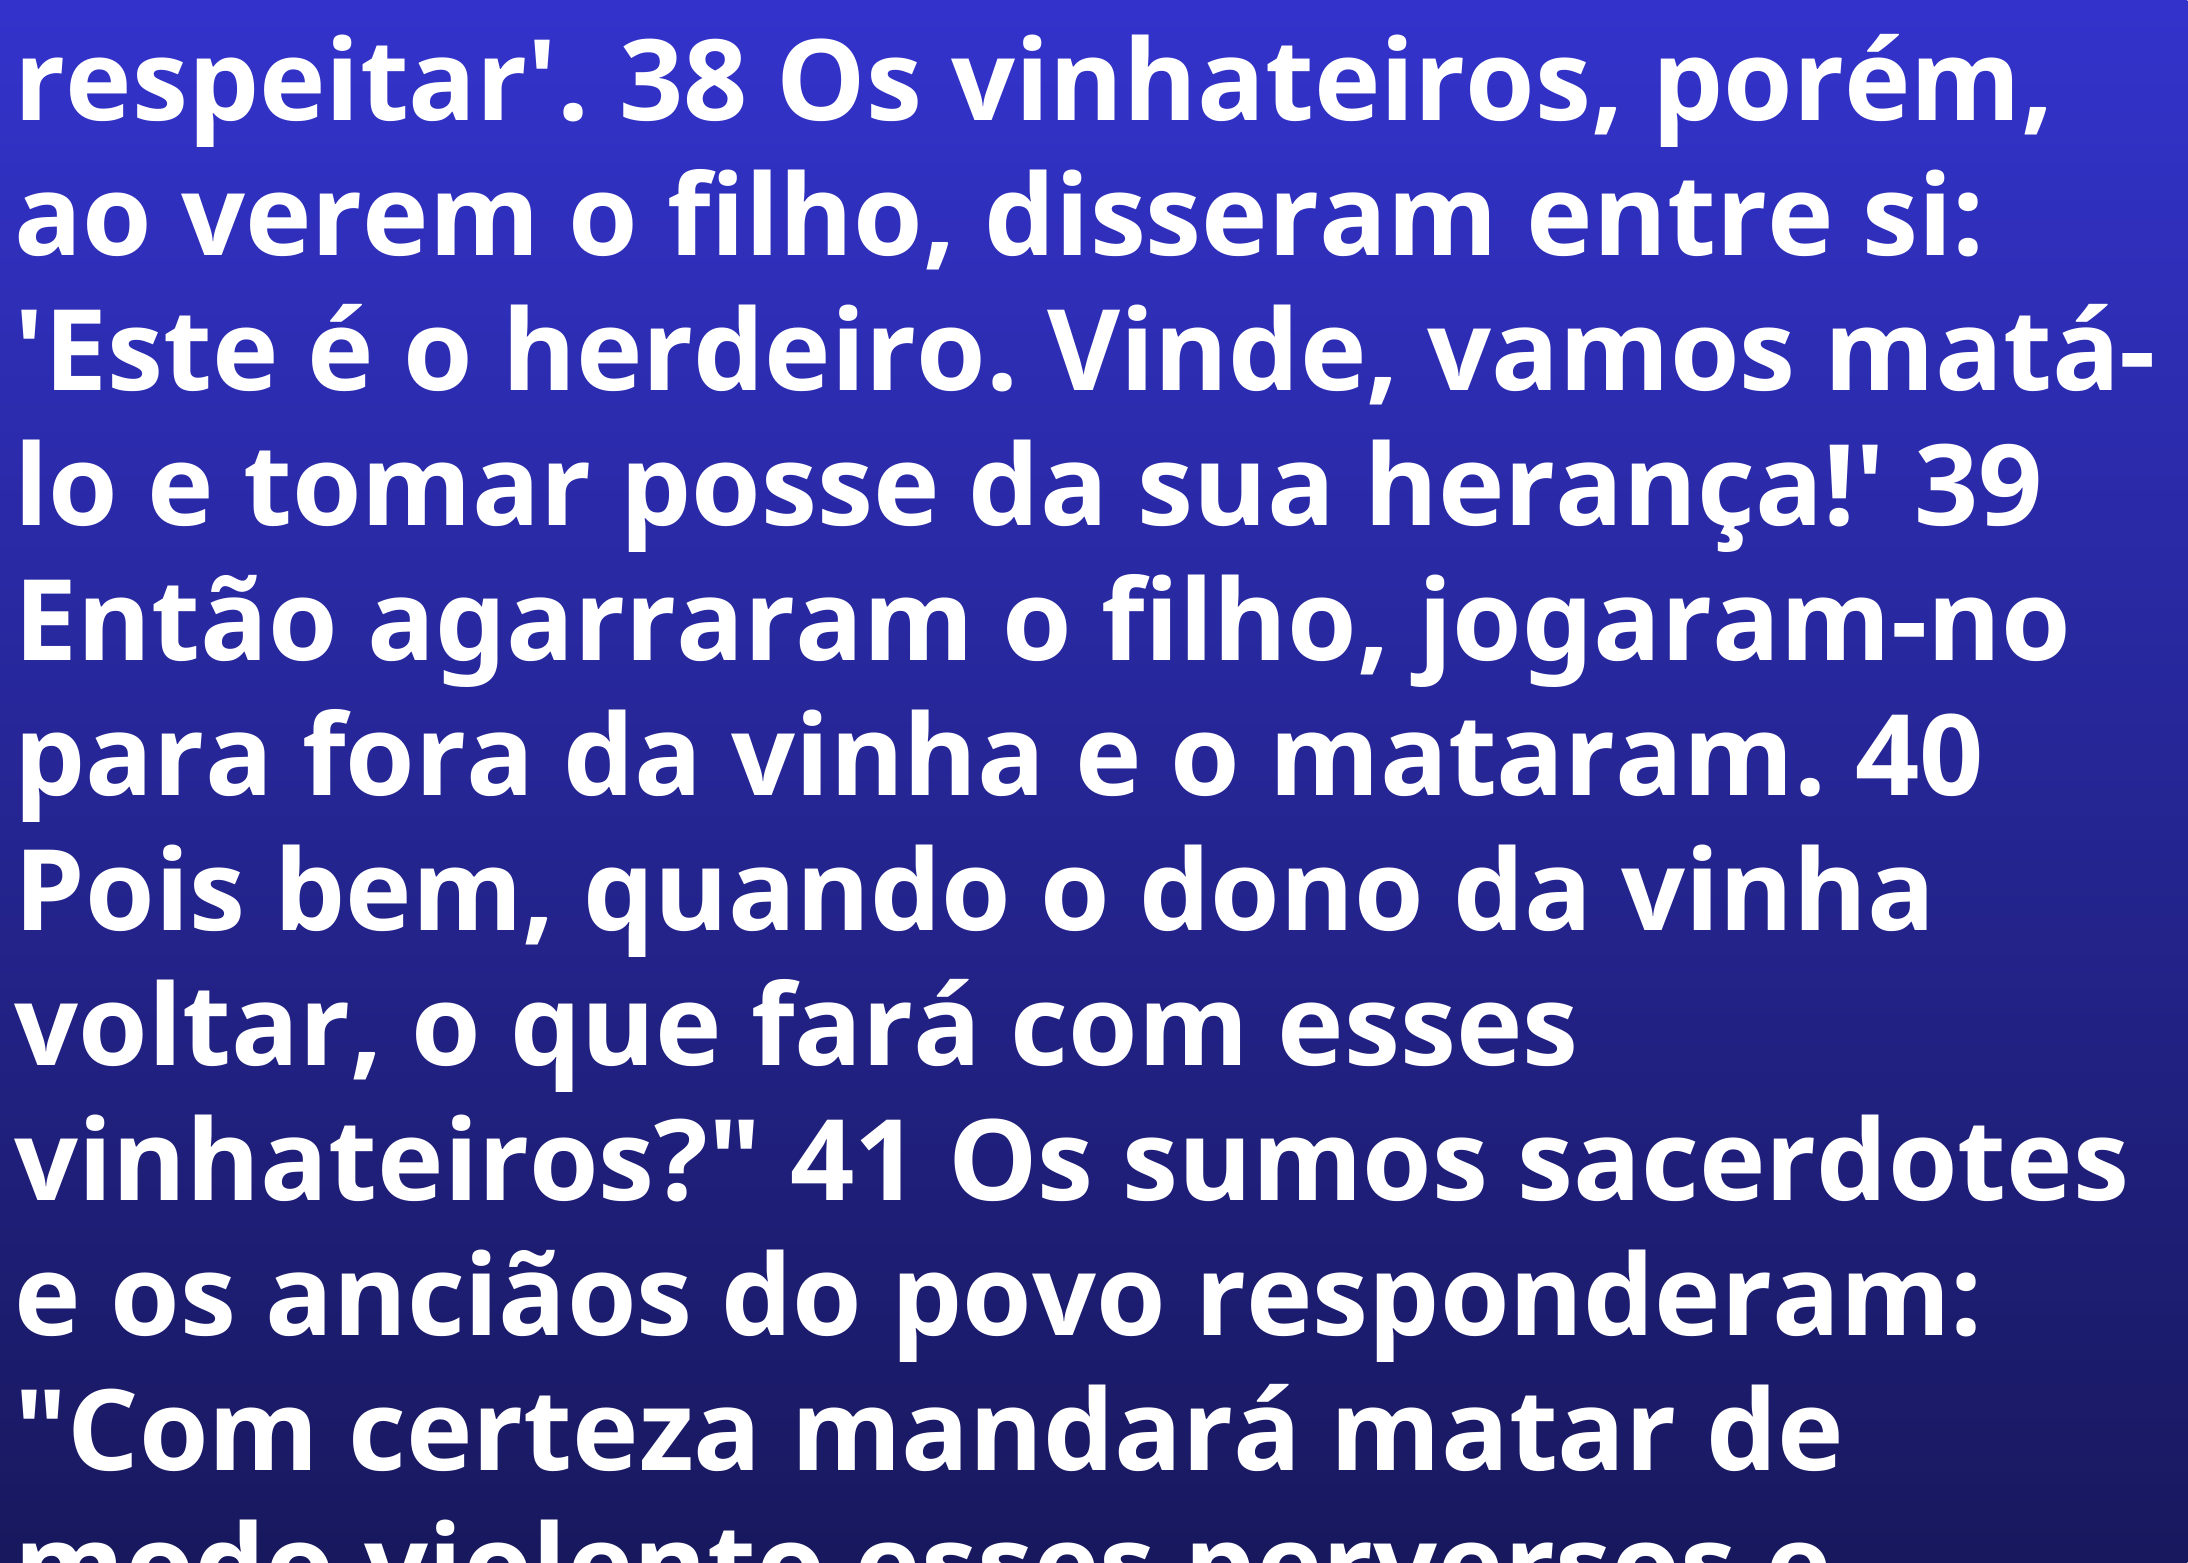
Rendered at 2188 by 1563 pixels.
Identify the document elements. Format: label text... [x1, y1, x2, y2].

text_box respeitar'. 38 Os vinhateiros, porém, ao verem o filho, disseram entre si: 'Este é o herdeiro. Vinde, vamos matá-lo e tomar posse da sua herança!' 39 Então agarraram o filho, jogaram-no para fora da vinha e o mataram. 40 Pois bem, quando o dono da vinha voltar, o que fará com esses vinhateiros?" 41 Os sumos sacerdotes e os anciãos do povo responderam: "Com certeza mandará matar de modo violento esses perversos e arrendará a vinha a outros vinhateiros, que lhe entregarão os frutos no tempo certo". 42 Então Jesus lhes disse: "Vós nunca lestes nas Escrituras: 'a pedra que os construtores rejeitaram tornou-se a pedra angular; isto foi feito pelo Senhor e é maravilhoso aos nossos olhos?' 43 Por isso eu vos digo: o Reino de Deus vos será tirado e será entregue a um povo que produzirá frutos". 45 Os sumos sacerdotes e fariseus ouviram as parábolas de Jesus, e compreenderam que estava falando deles. 46 Procuraram prendê-lo, mas ficaram com medo das multidões, pois elas consideravam Jesus um profeta. [0, 0, 2188, 1563]
